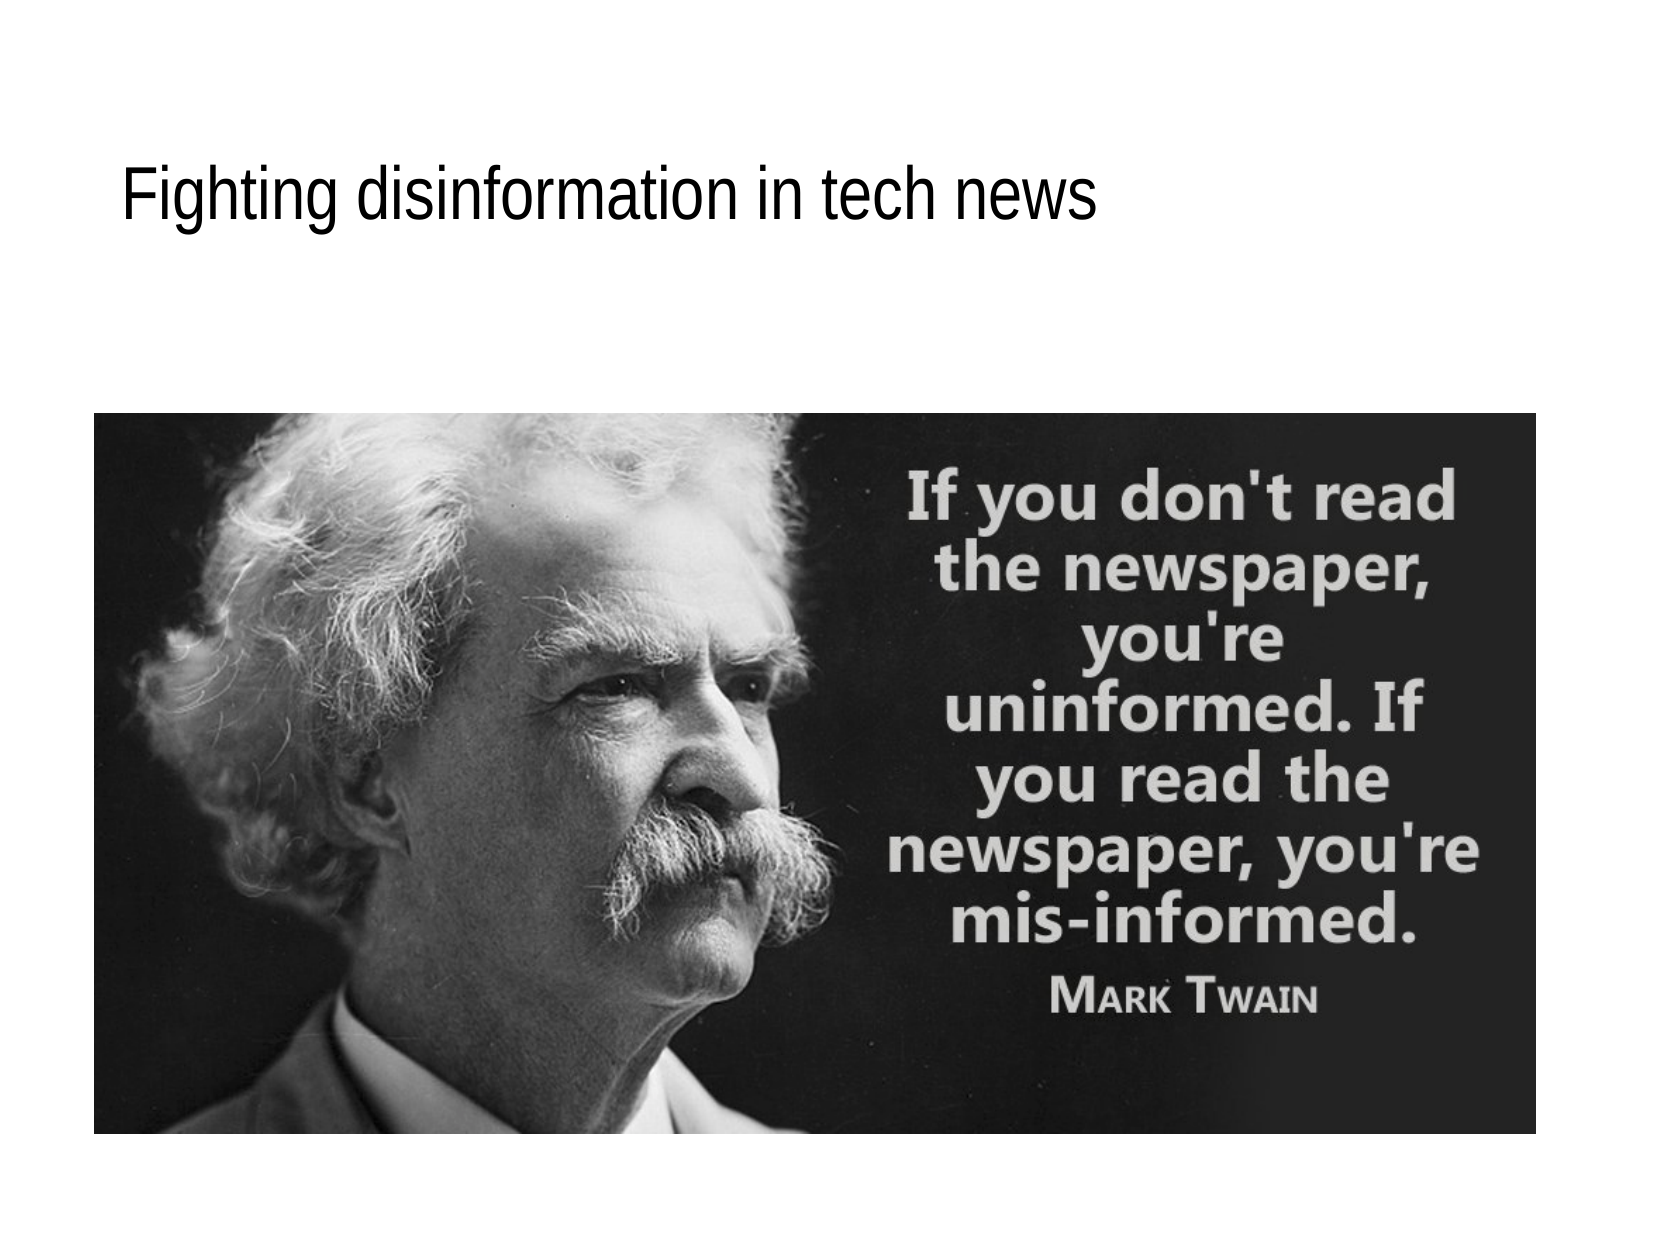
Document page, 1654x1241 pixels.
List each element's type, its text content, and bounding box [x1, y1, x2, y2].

text_box Fighting disinformation in tech news [106, 141, 1371, 260]
picture [94, 413, 1536, 1134]
